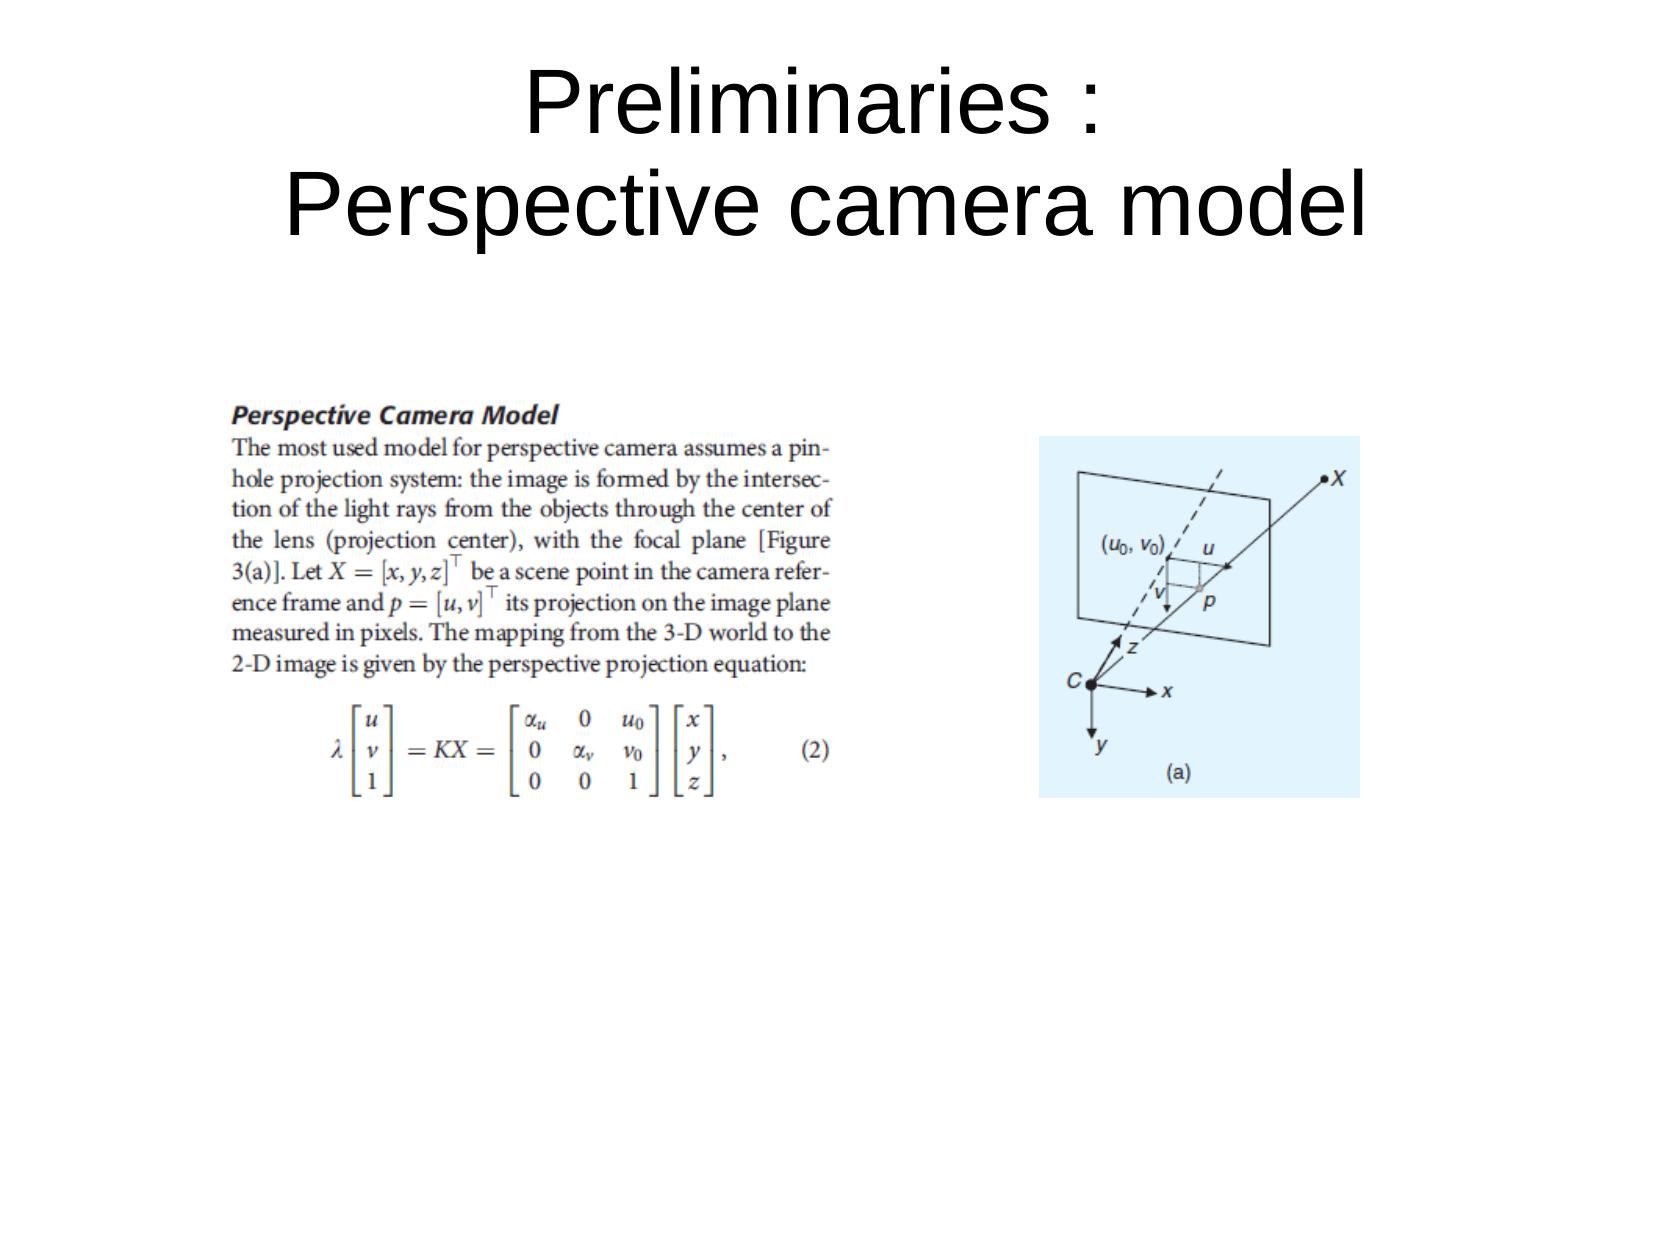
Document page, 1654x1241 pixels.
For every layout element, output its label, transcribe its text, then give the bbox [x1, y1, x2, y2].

title Preliminaries : Perspective camera model [82, 49, 1571, 257]
picture [1039, 436, 1360, 798]
picture [224, 401, 848, 819]
